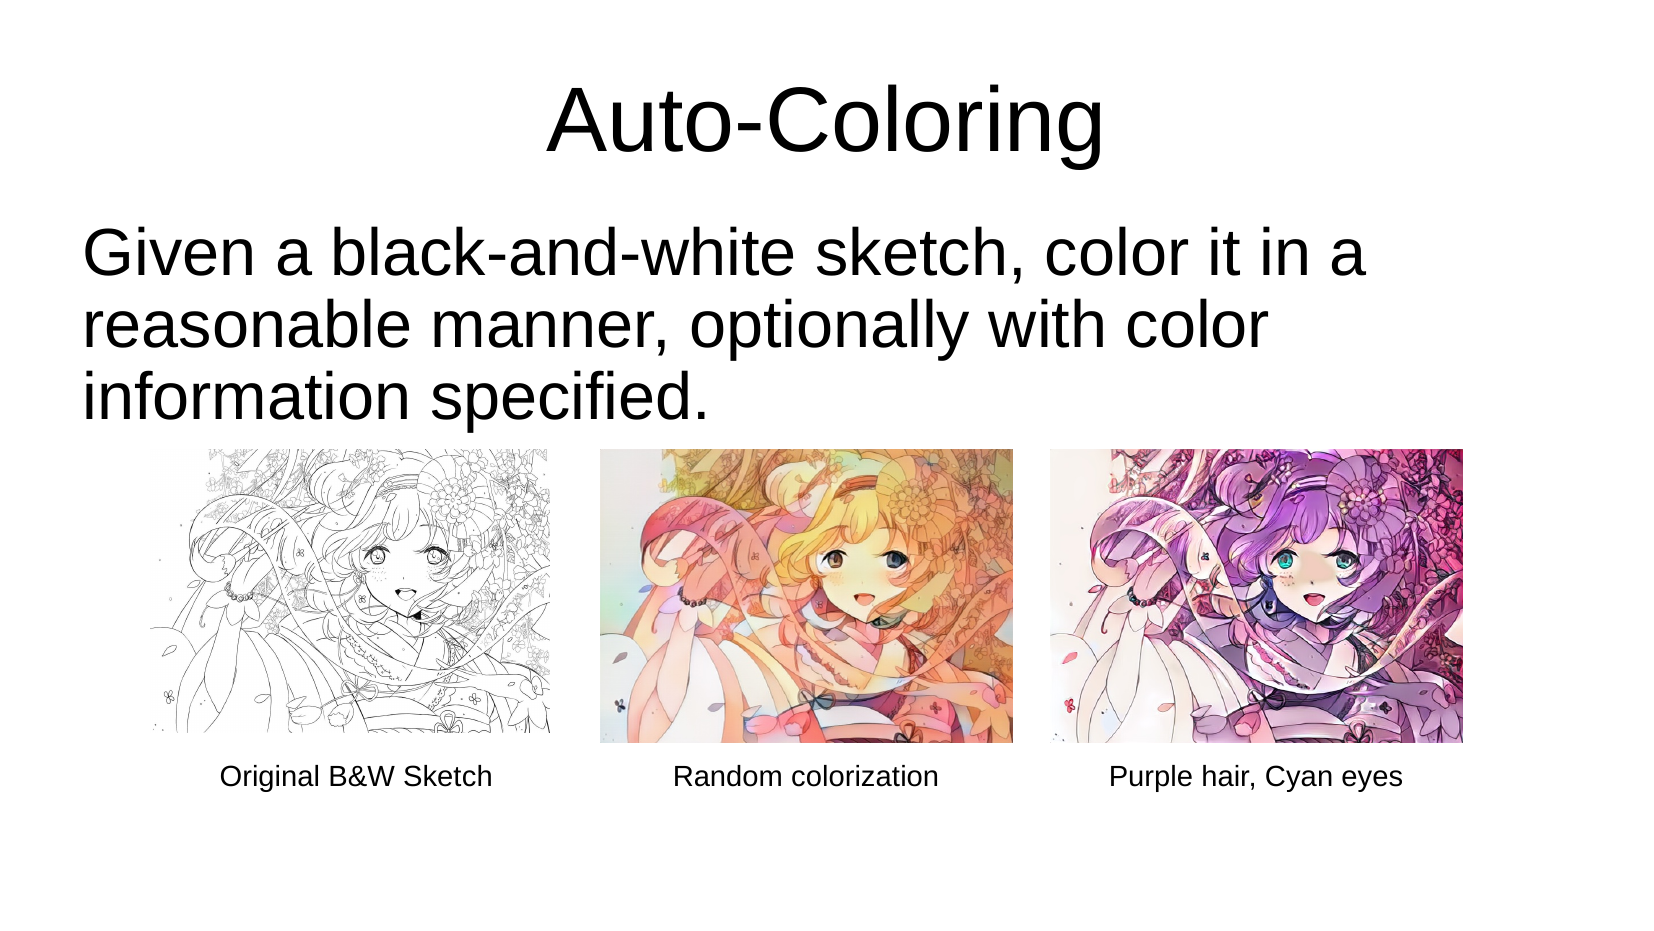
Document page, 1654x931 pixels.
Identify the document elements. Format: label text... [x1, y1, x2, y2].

picture [600, 449, 1013, 743]
picture [1050, 449, 1463, 743]
title Auto-Coloring [82, 37, 1571, 193]
list Given a black-and-white sketch, color it in a reasonable manner, optionally with color information specified. [82, 217, 1571, 450]
picture [150, 449, 550, 733]
text_box Original B&W Sketch [187, 749, 525, 798]
text_box Purple hair, Cyan eyes [1087, 749, 1425, 798]
text_box Random colorization [637, 749, 975, 798]
